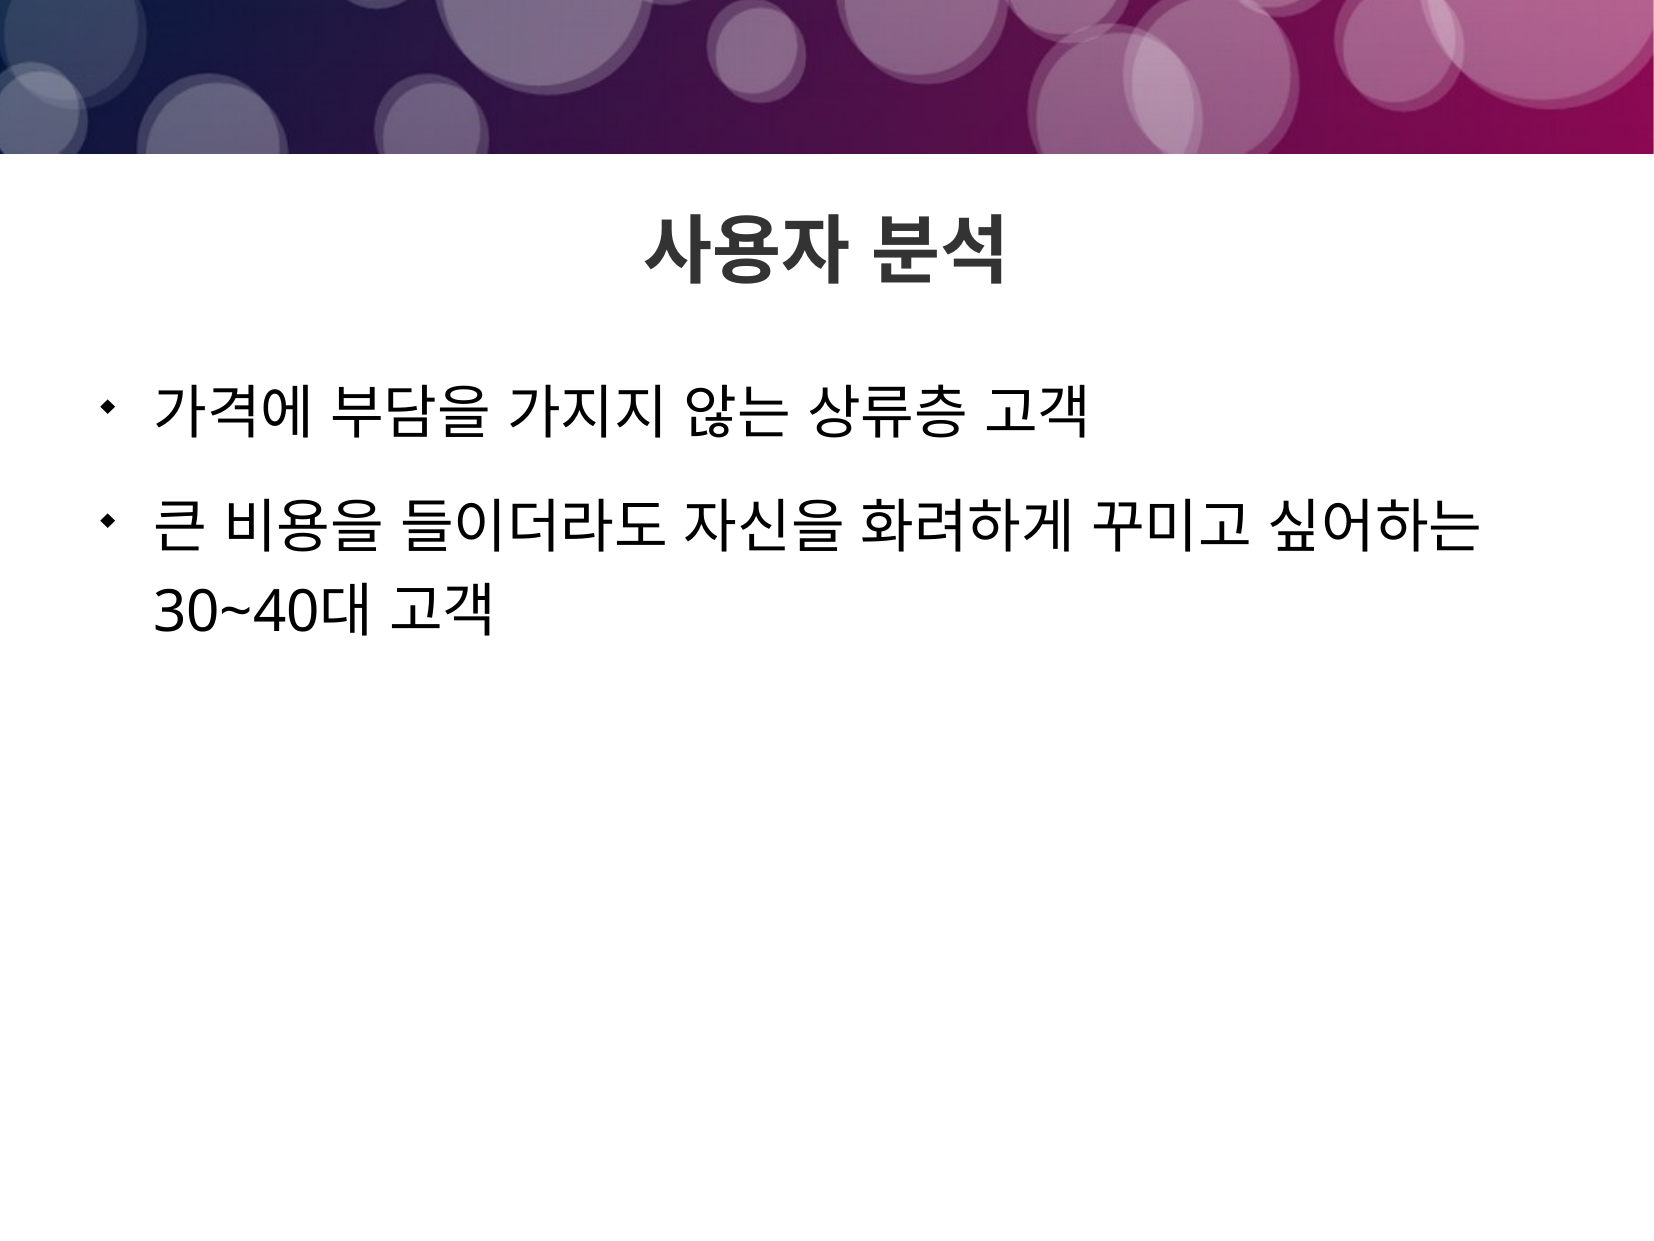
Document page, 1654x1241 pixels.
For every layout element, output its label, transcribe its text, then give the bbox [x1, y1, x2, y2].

title 사용자 분석 [82, 159, 1571, 331]
picture [0, 0, 1654, 154]
list 가격에 부담을 가지지 않는 상류층 고객 큰 비용을 들이더라도 자신을 화려하게 꾸미고 싶어하는 30~40대 고객 [82, 366, 1571, 1087]
